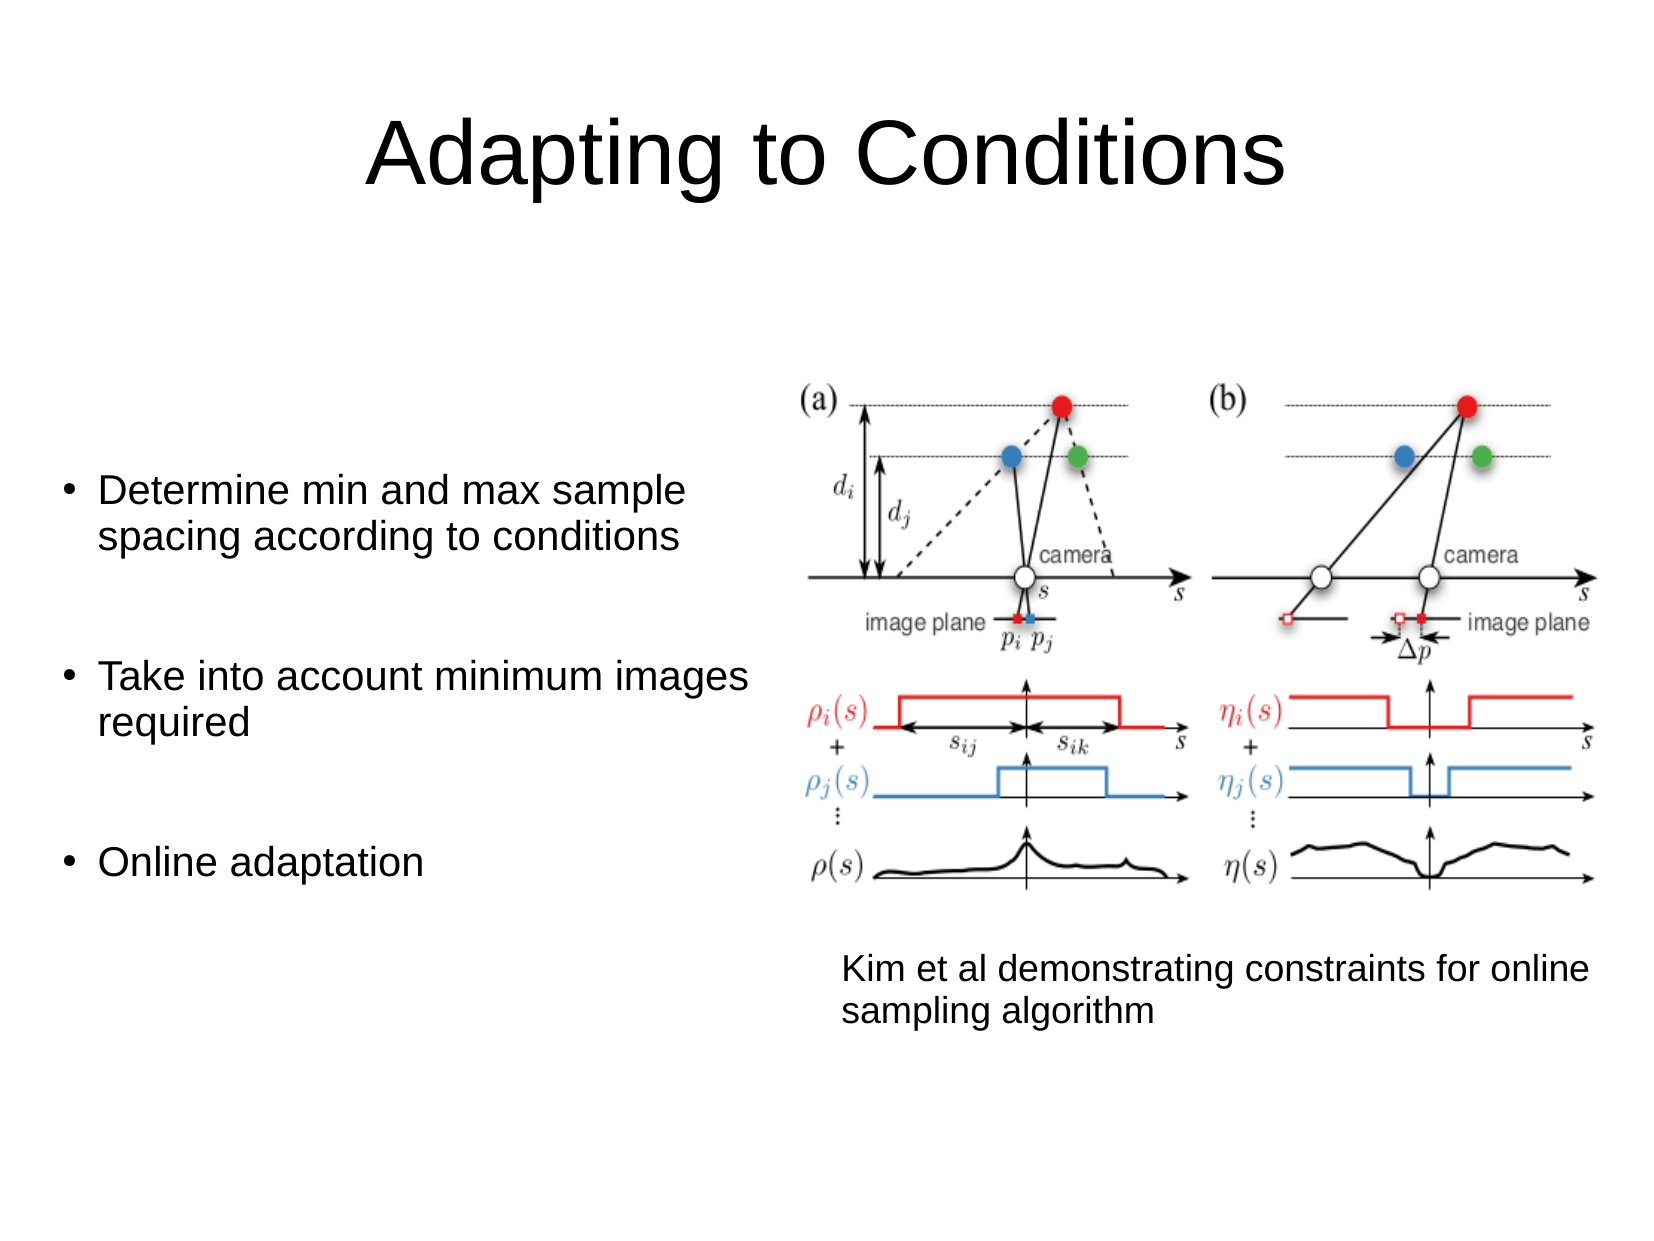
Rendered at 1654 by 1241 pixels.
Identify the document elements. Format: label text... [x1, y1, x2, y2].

title Adapting to Conditions [82, 49, 1571, 257]
text_box Kim et al demonstrating constraints for online sampling algorithm [826, 940, 1616, 1040]
text_box Determine min and max sample spacing according to conditions Take into account minimum images required Online adaptation [47, 459, 776, 898]
picture [791, 354, 1642, 922]
